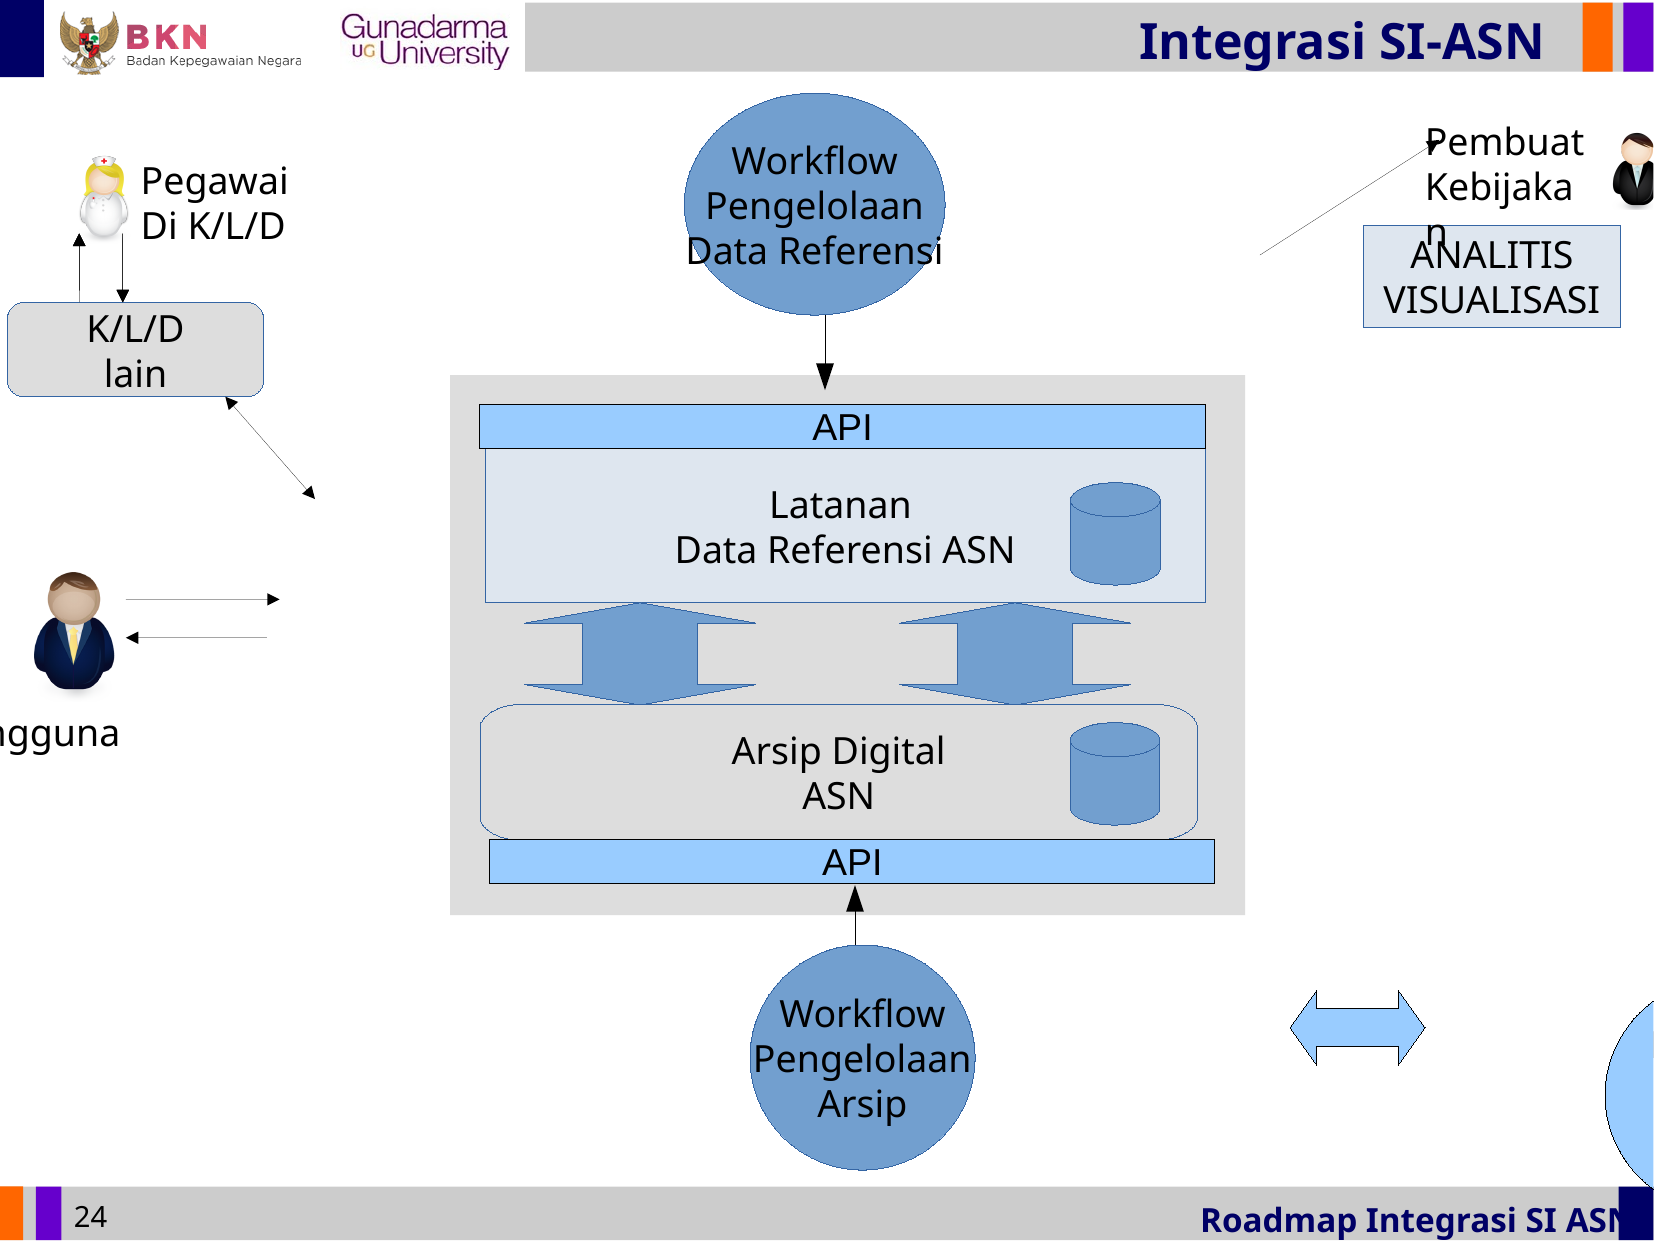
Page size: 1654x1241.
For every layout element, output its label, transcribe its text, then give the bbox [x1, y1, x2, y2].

picture [71, 149, 137, 244]
text_box K/L/D lain [7, 302, 264, 397]
text_box Pegawai Di K/L/D [125, 150, 331, 235]
text_box API [479, 404, 1206, 449]
text_box Arsip Digital ASN [480, 704, 1198, 839]
picture [60, 11, 301, 75]
text_box [450, 375, 1246, 916]
text_box Pengguna [0, 701, 226, 750]
text_box Pengguna [11, 728, 23, 744]
text_box ANALITIS VISUALISASI [1363, 225, 1621, 328]
text_box Latanan Data Referensi ASN [485, 449, 1206, 603]
picture [340, 0, 510, 70]
text_box Pengguna [34, 728, 46, 744]
text_box [1290, 990, 1426, 1066]
picture [23, 563, 126, 701]
text_box Lembaga Arsip Nasional [1605, 1000, 1654, 1190]
picture [1605, 104, 1654, 211]
text_box Workflow Pengelolaan Arsip [750, 945, 976, 1171]
text_box Workflow Pengelolaan Data Referensi [684, 93, 946, 316]
text_box API [489, 839, 1215, 884]
text_box Pembuat Kebijakan [1409, 110, 1603, 195]
